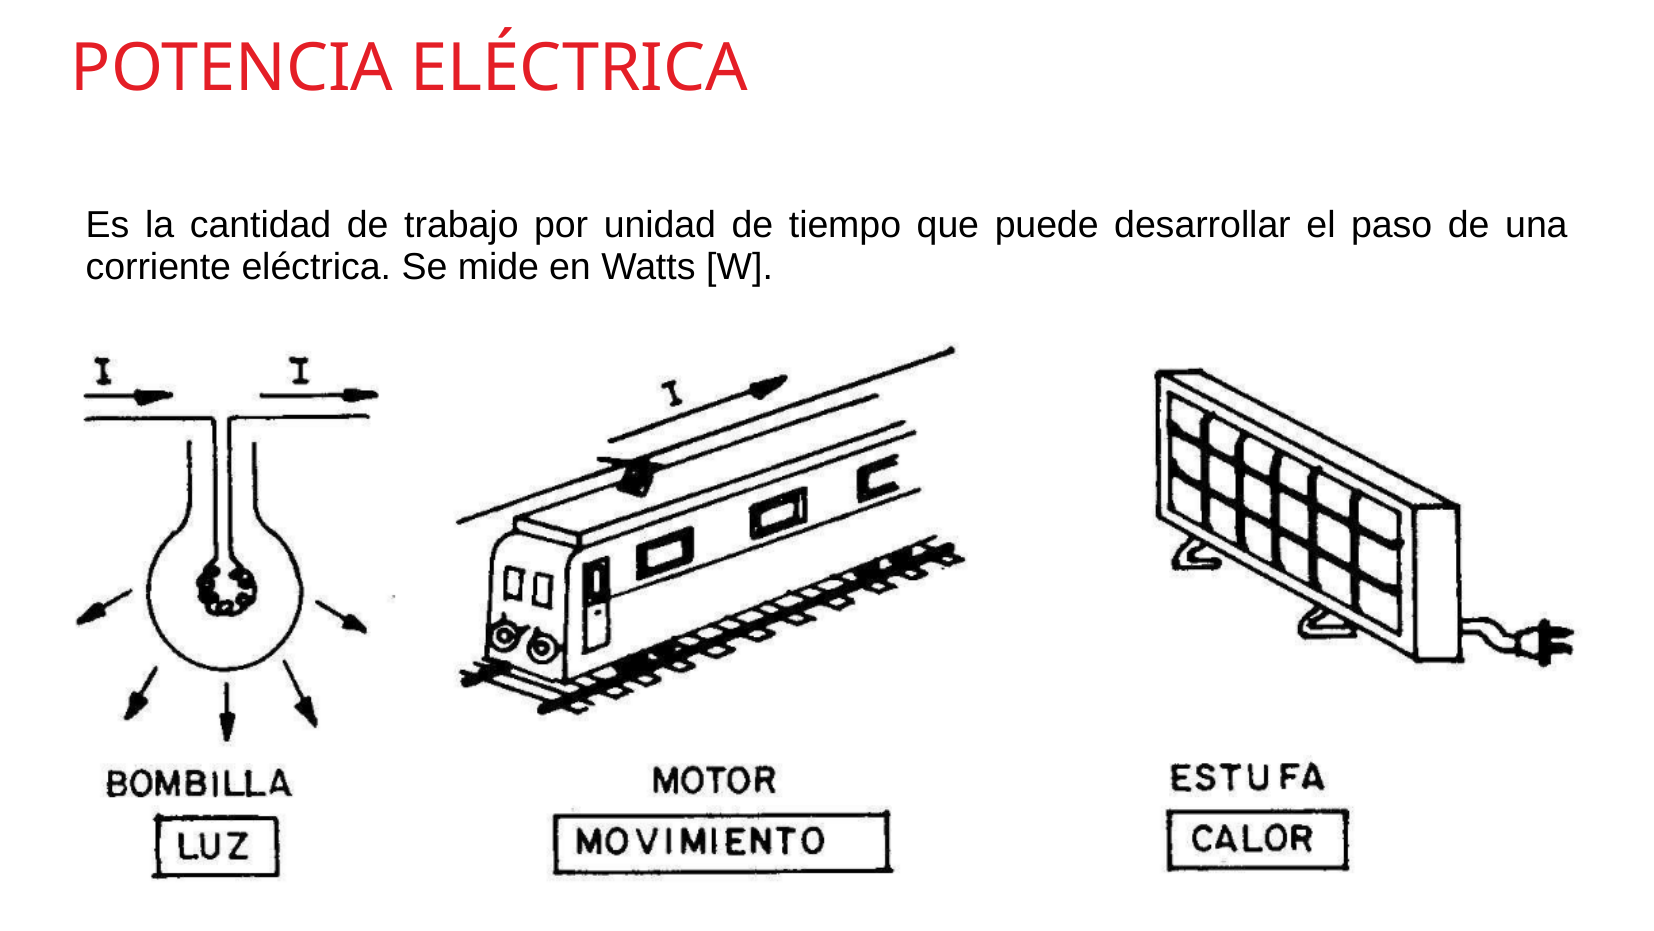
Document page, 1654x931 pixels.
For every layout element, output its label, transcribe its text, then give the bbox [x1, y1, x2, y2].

text_box Es la cantidad de trabajo por unidad de tiempo que puede desarrollar el paso de una corriente eléctrica. Se mide en Watts [W]. [70, 196, 1583, 312]
picture [65, 312, 1589, 899]
title POTENCIA ELÉCTRICA [70, 11, 1347, 118]
